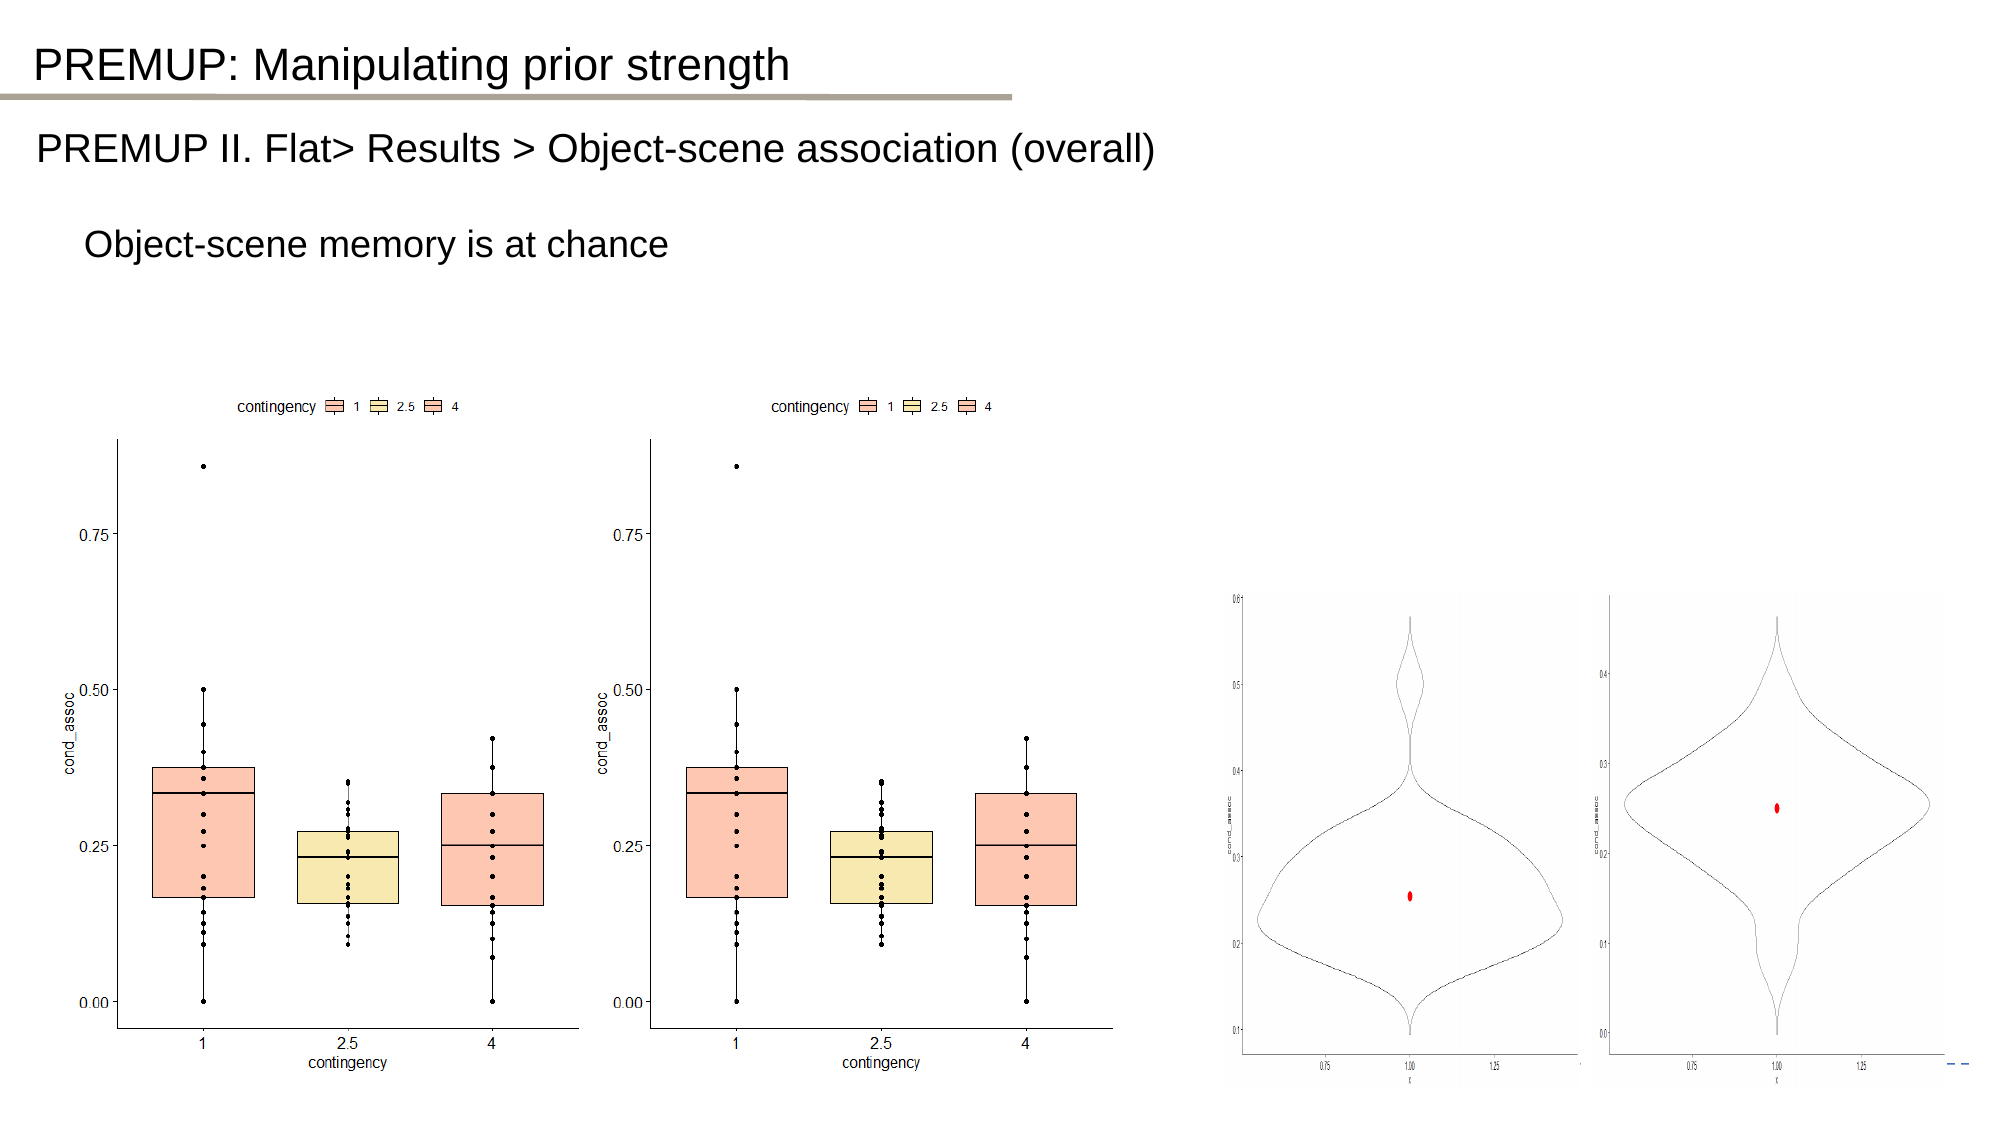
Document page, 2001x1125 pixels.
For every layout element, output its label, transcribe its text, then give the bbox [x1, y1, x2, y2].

text_box Object-scene memory is at chance [66, 207, 1157, 340]
picture [1224, 590, 1580, 1090]
text_box PREMUP: Manipulating prior strength [15, 27, 1921, 97]
picture [1591, 590, 1947, 1090]
picture [53, 379, 1120, 1077]
text_box PREMUP II. Flat> Results > Object-scene association (overall) [18, 110, 1256, 182]
